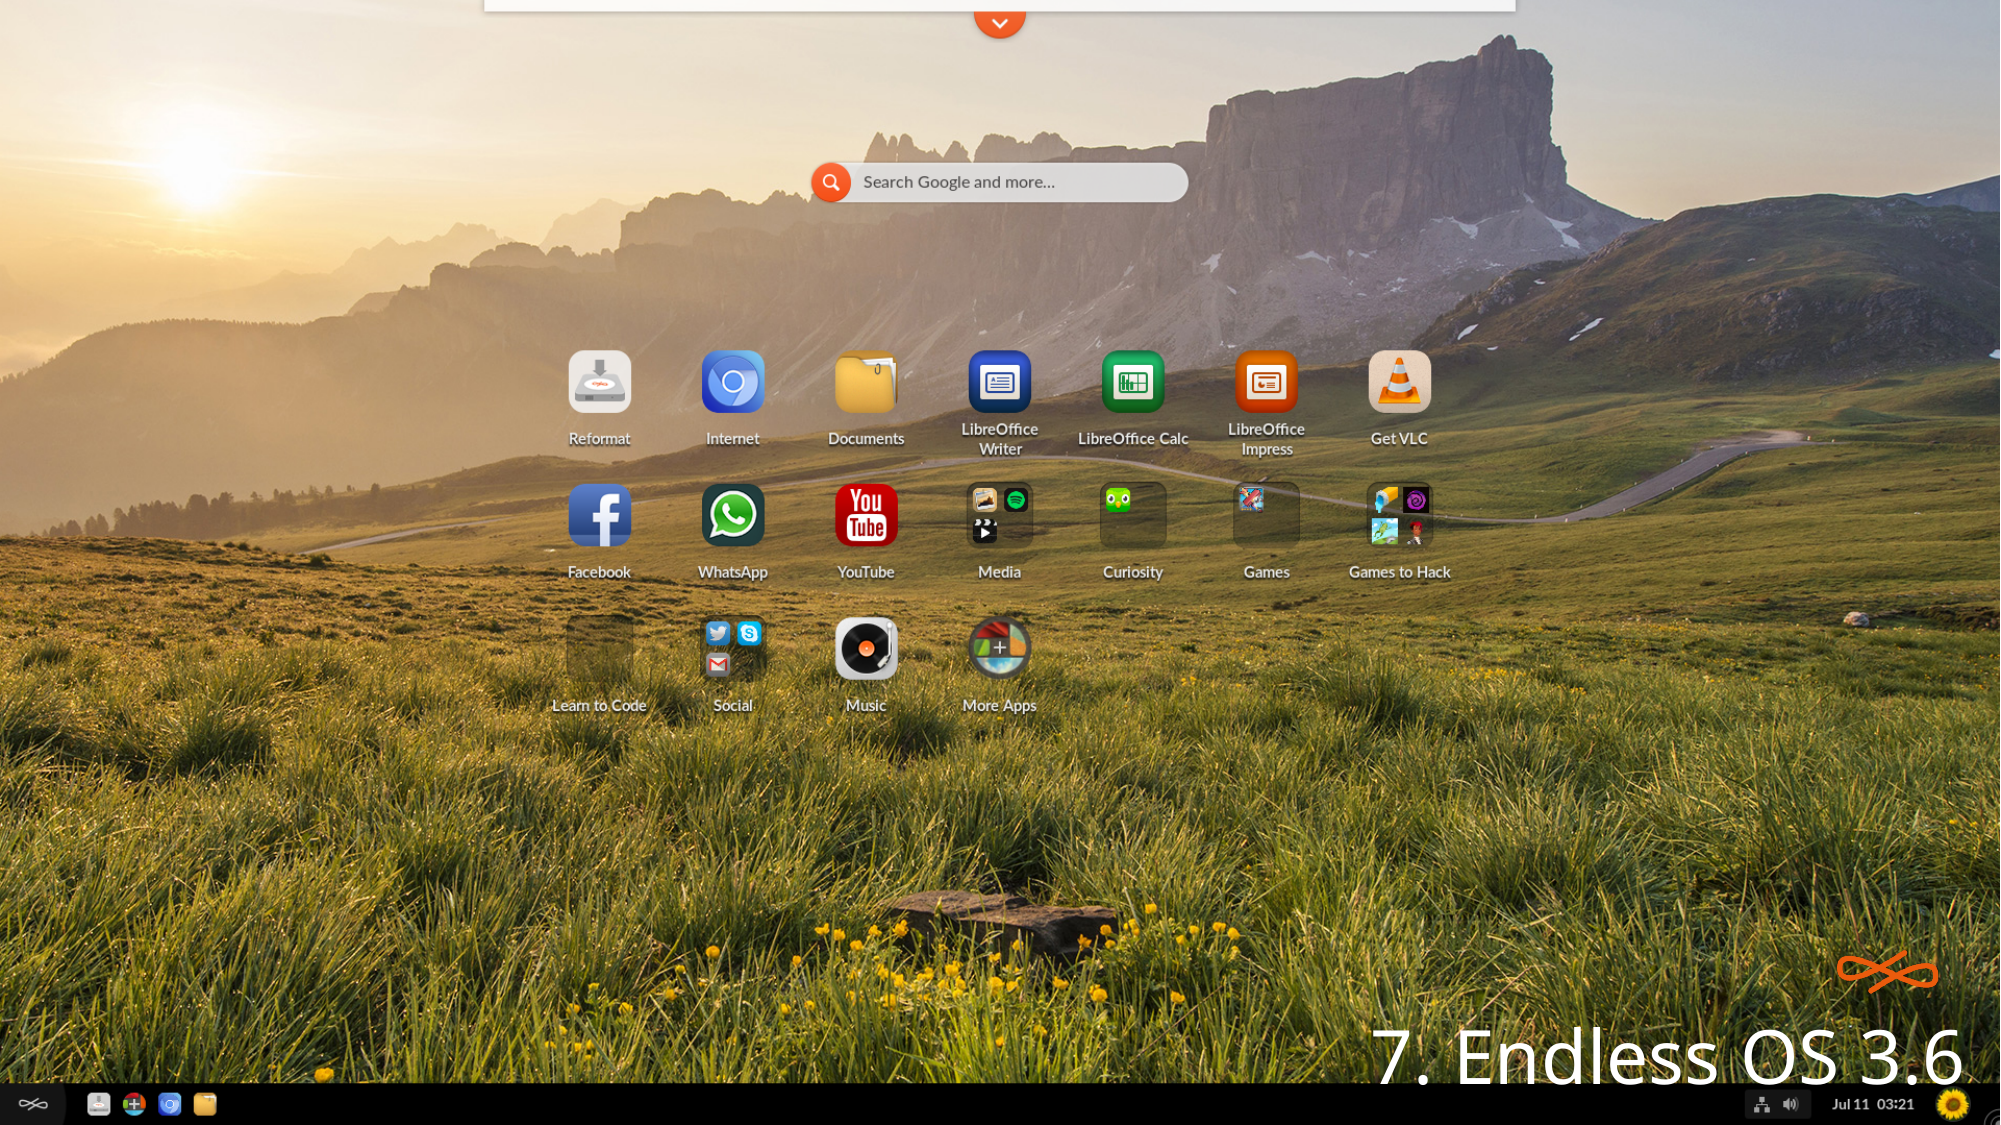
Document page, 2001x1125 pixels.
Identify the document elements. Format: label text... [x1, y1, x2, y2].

picture [0, 0, 2000, 1125]
title 7. Endless OS 3.6 [1370, 1012, 2000, 1125]
